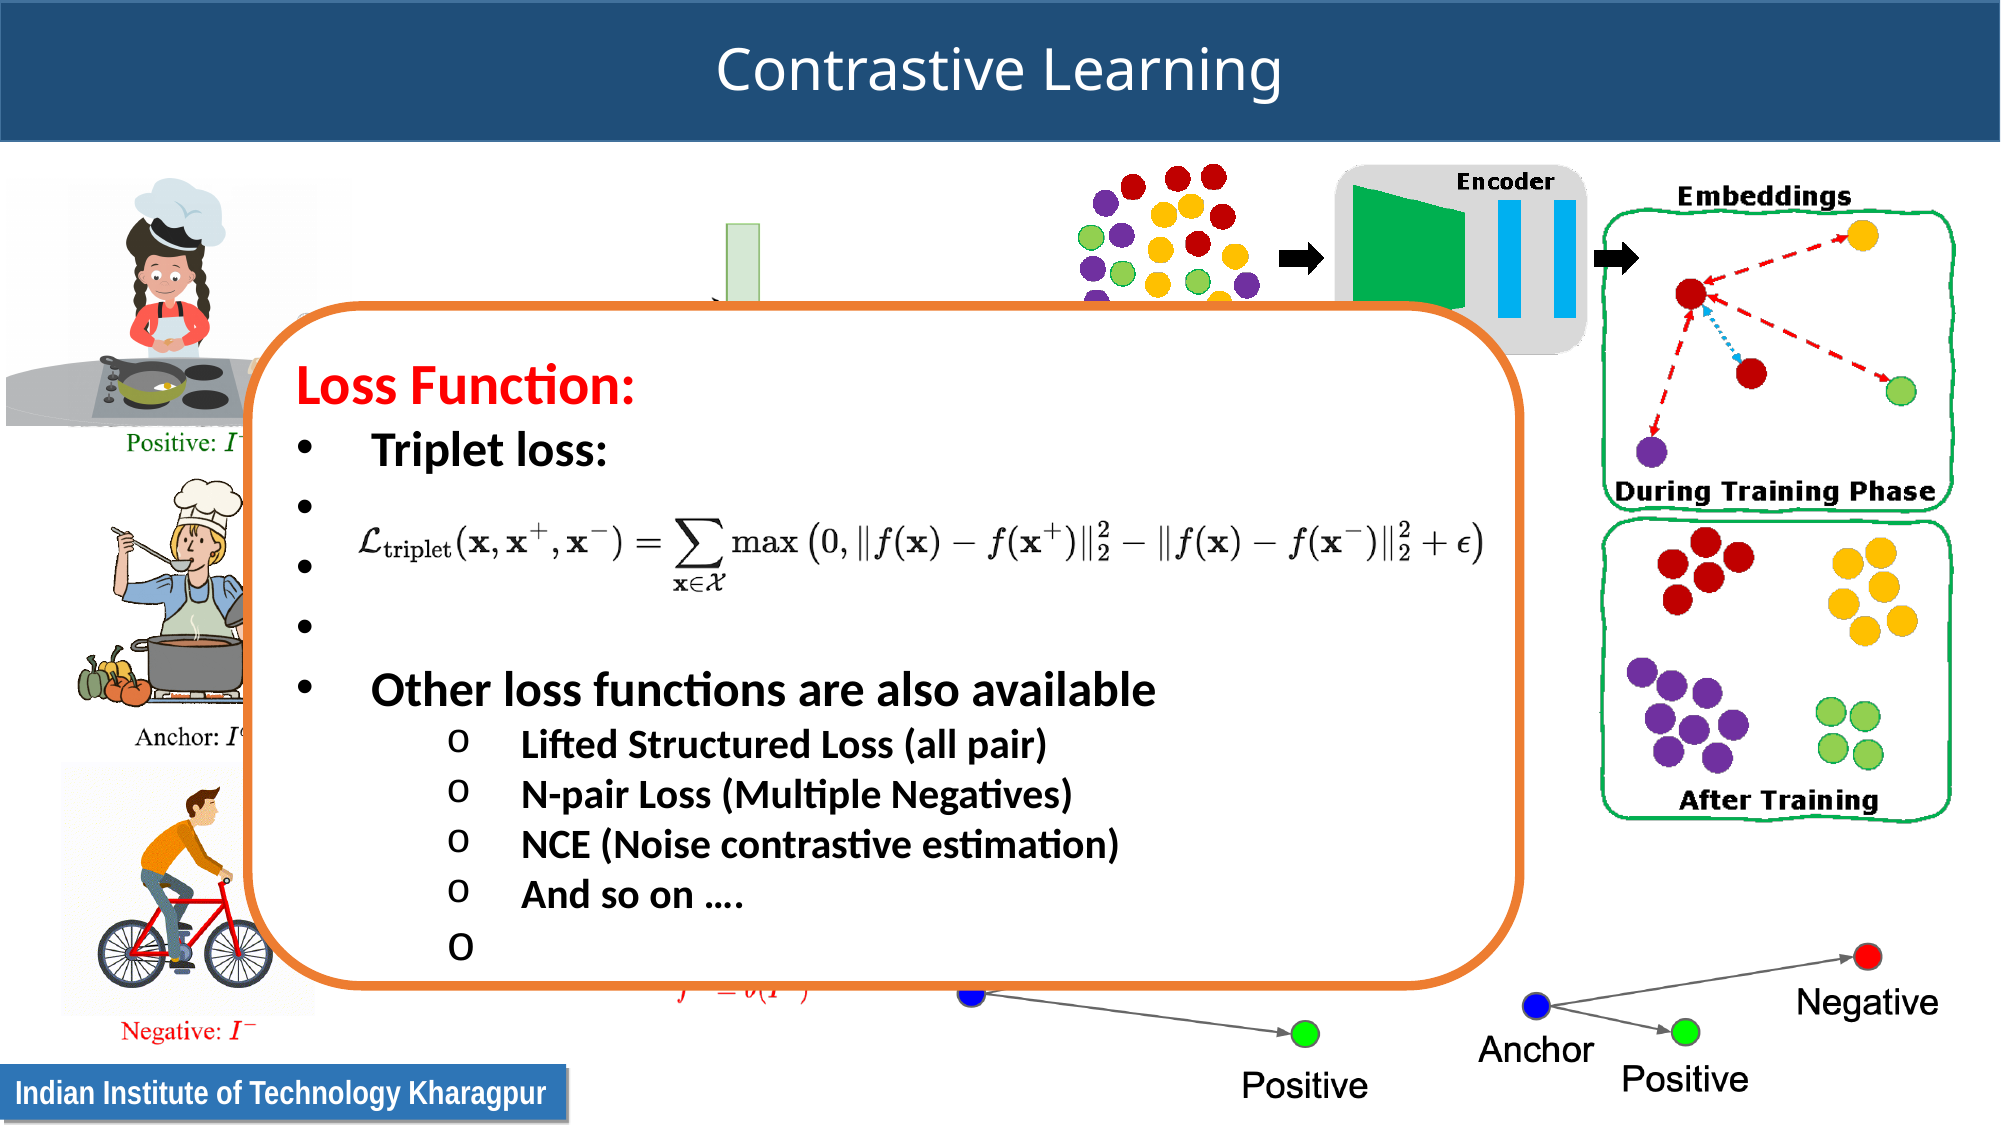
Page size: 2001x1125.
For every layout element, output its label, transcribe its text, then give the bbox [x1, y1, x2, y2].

picture [6, 145, 1967, 832]
picture [350, 504, 1491, 602]
text_box [68, 714, 247, 719]
picture [61, 719, 1968, 1125]
title Contrastive Learning [0, 1, 2000, 141]
text_box Loss Function: Triplet loss: Other loss functions are also available Lifted Structured Loss (all pair) N-pair Loss (Multiple Negatives) NCE (Noise contrastive estimation) And so on …. [247, 305, 1520, 986]
